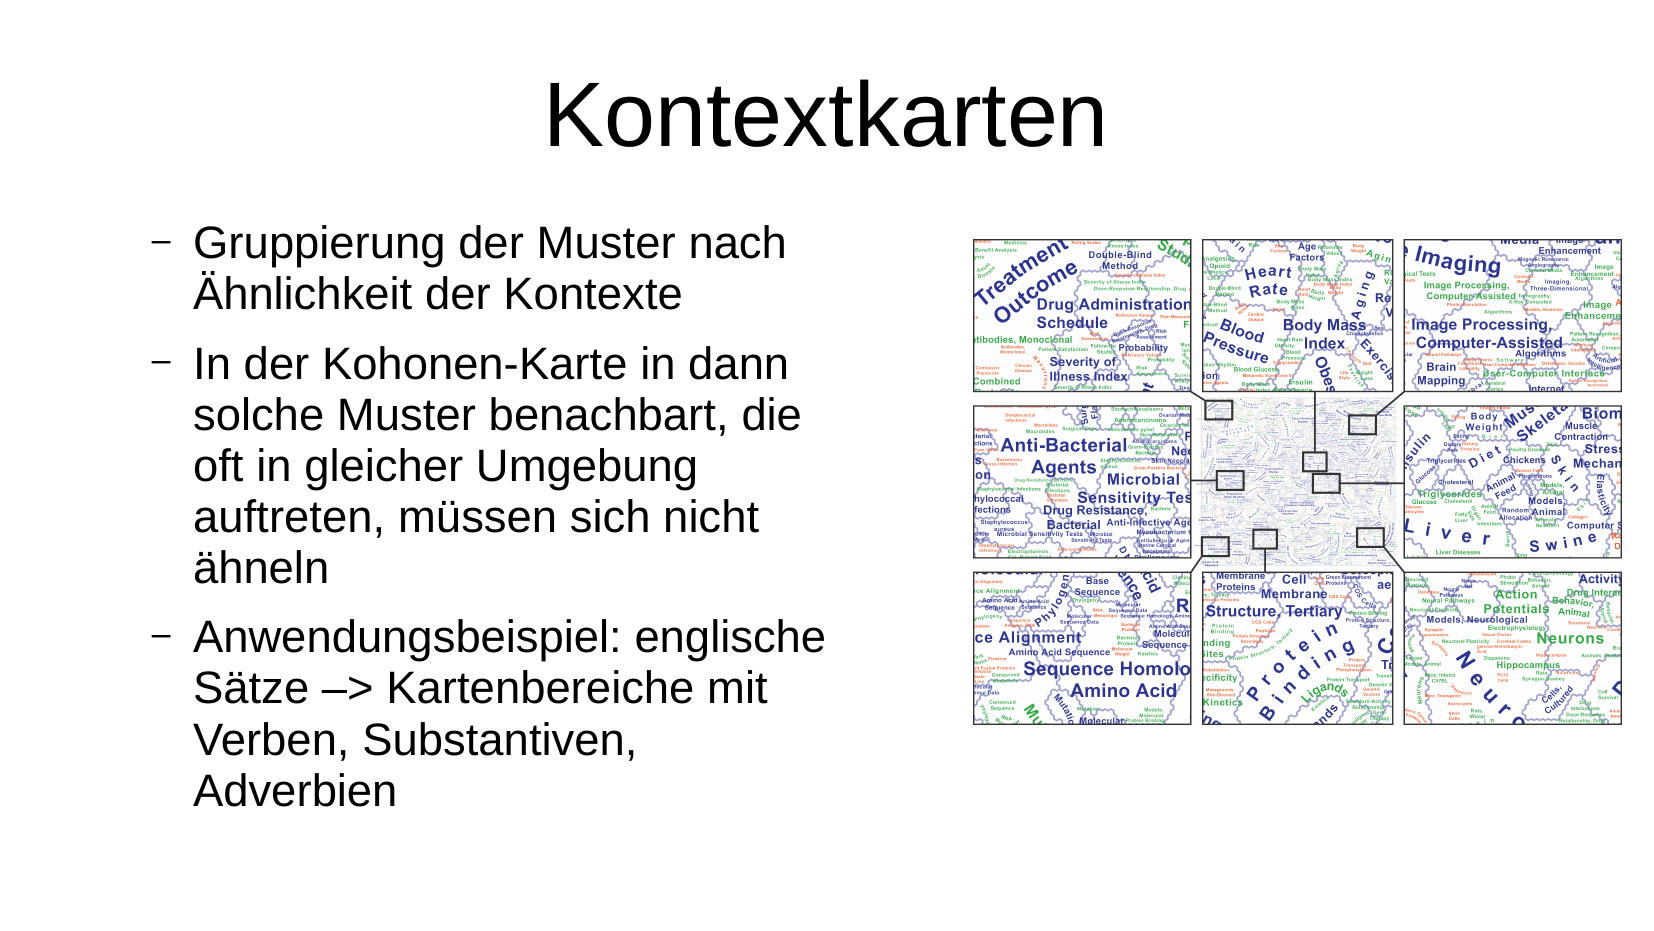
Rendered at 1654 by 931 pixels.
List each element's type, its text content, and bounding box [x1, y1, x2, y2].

title Kontextkarten [82, 37, 1571, 193]
picture [970, 236, 1625, 728]
list Gruppierung der Muster nach Ähnlichkeit der Kontexte In der Kohonen-Karte in dann solche Muster benachbart, die oft in gleicher Umgebung auftreten, müssen sich nicht ähneln Anwendungsbeispiel: englische Sätze –> Kartenbereiche mit Verben, Substantiven, Adverbien [82, 217, 827, 827]
